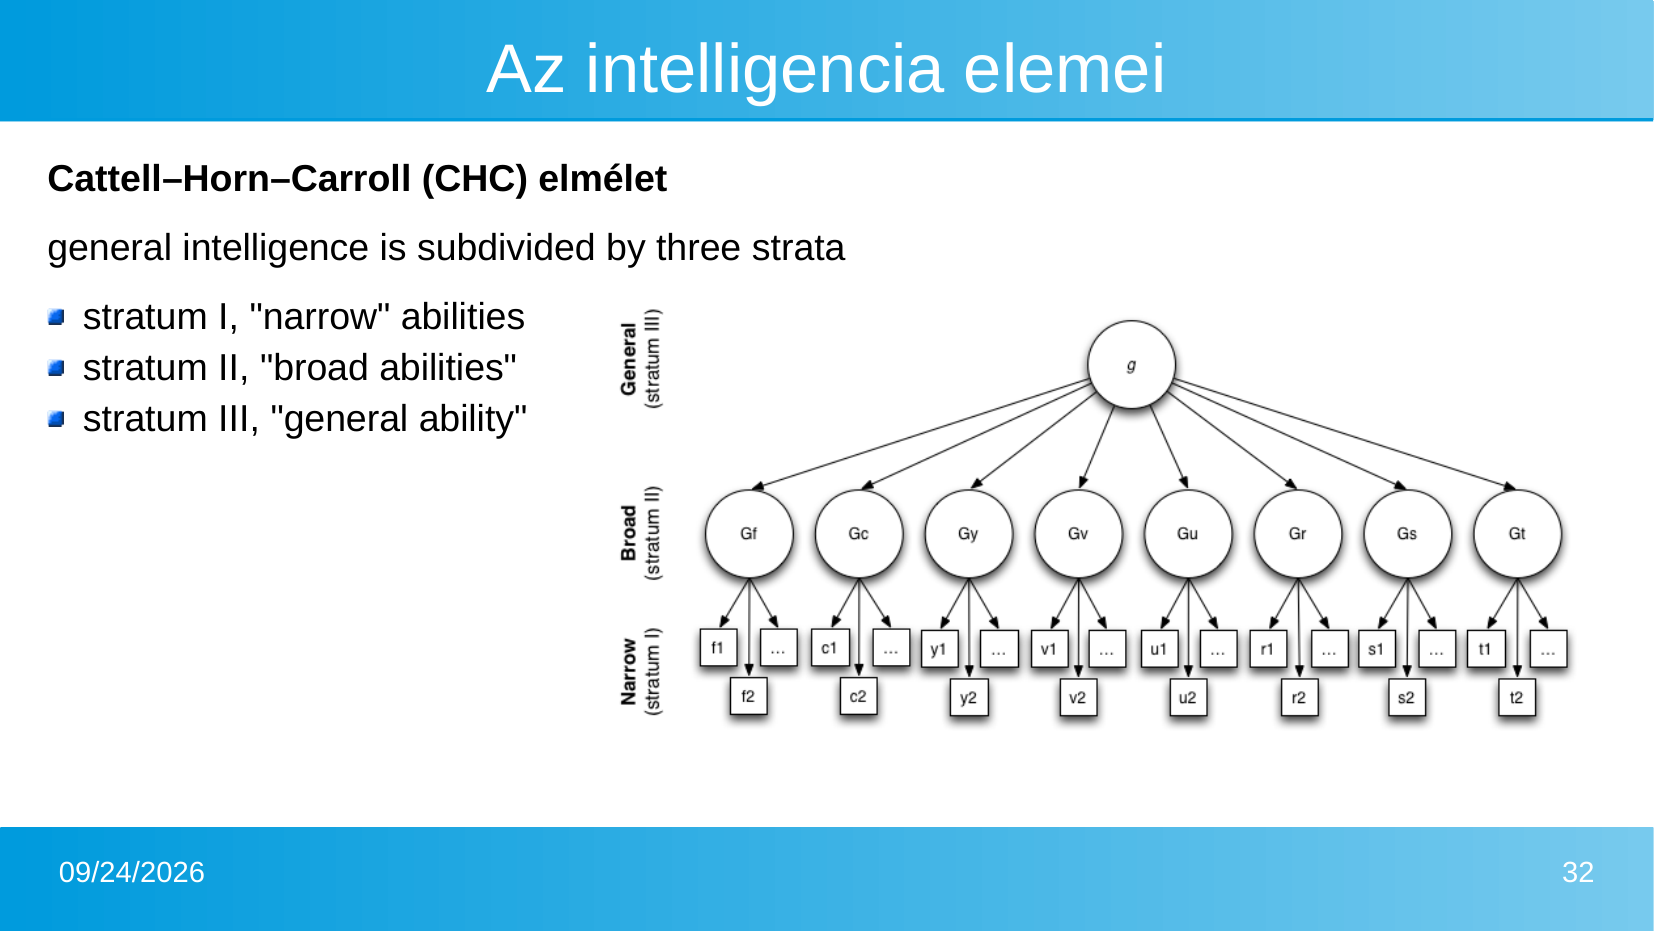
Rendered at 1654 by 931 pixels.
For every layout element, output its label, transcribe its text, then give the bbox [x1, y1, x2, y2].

text_box Cattell–Horn–Carroll (CHC) elmélet general intelligence is subdivided by three strata stratum I, "narrow" abilities stratum II, "broad abilities" stratum III, "general ability" [32, 150, 1529, 498]
title Az intelligencia elemei [59, 29, 1595, 108]
picture [603, 294, 1594, 748]
